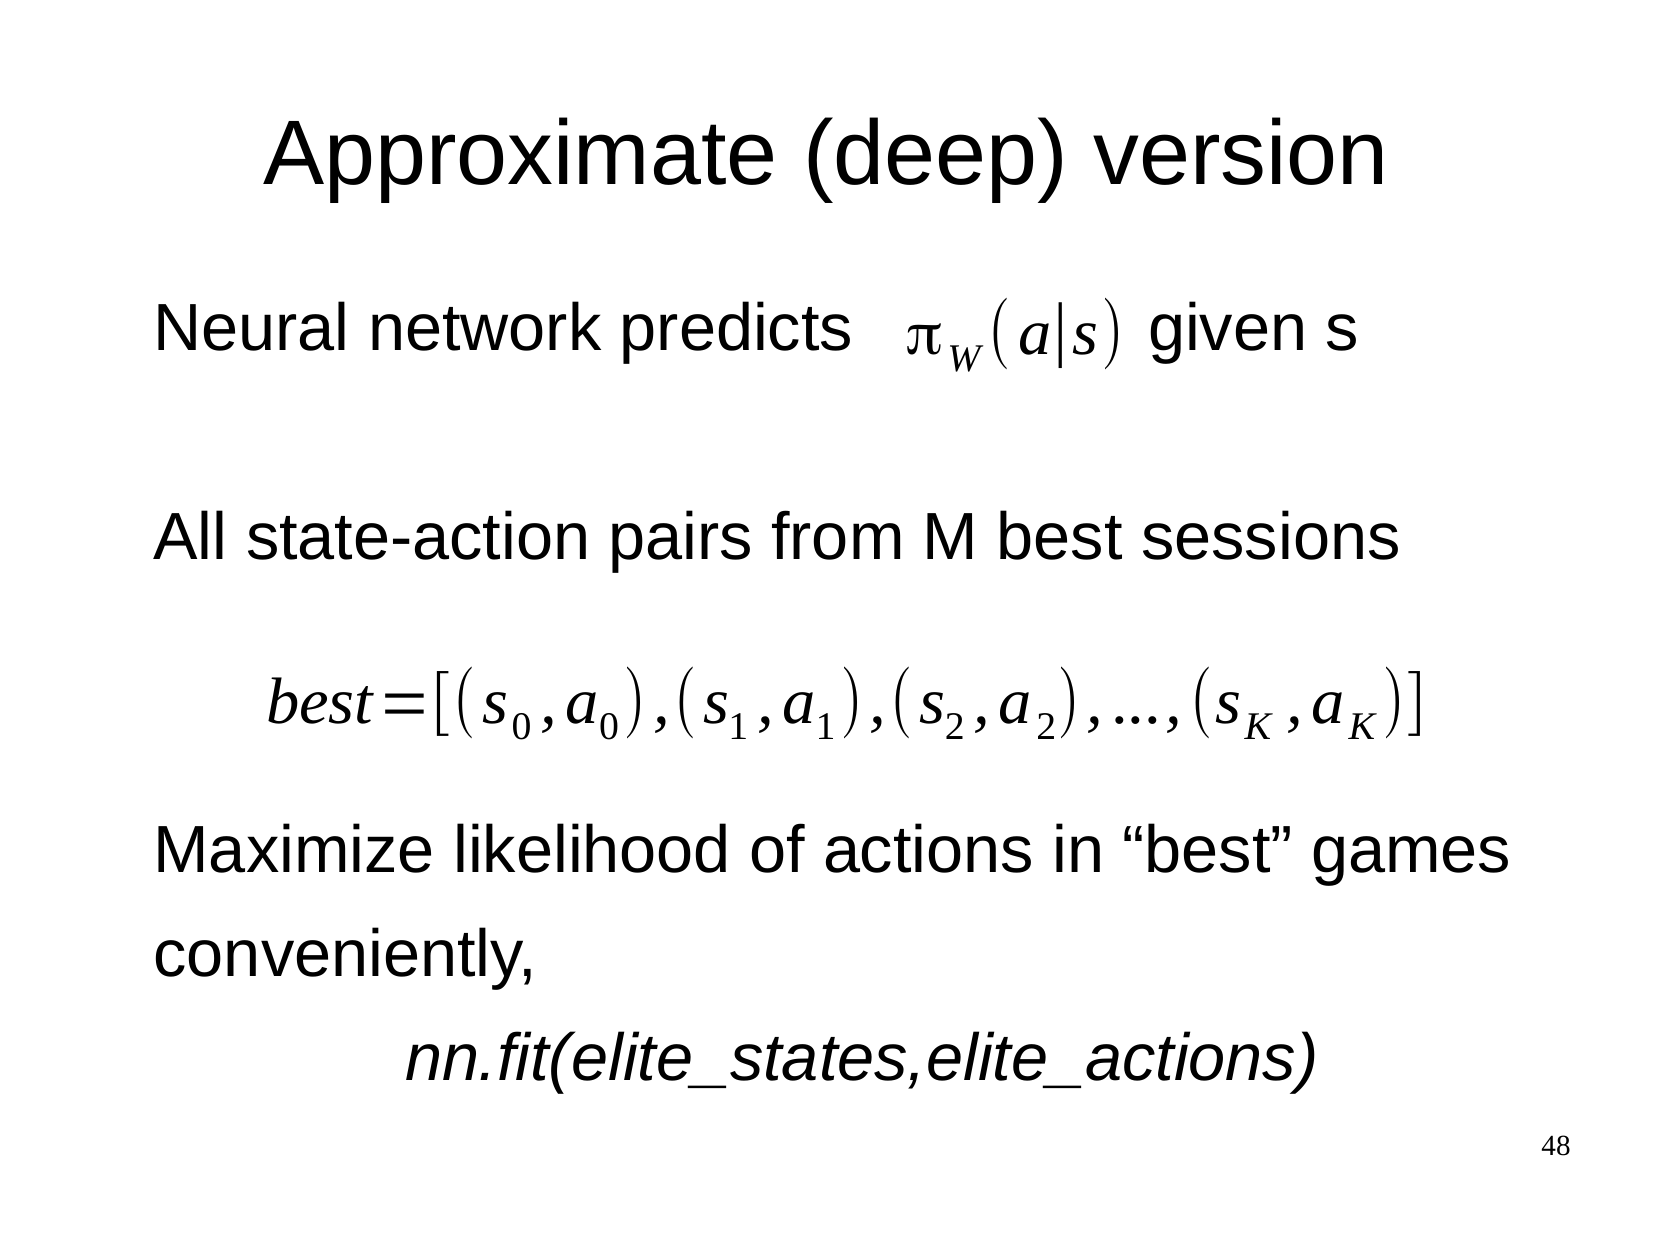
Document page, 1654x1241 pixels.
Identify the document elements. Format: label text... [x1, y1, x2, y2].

chart [889, 293, 1139, 379]
title Approximate (deep) version [82, 49, 1571, 257]
list Neural network predicts given s All state-action pairs from M best sessions Maximize likelihood of actions in “best” games conveniently, nn.fit(elite_states,elite_actions) [82, 290, 1571, 1241]
chart [249, 661, 1441, 747]
